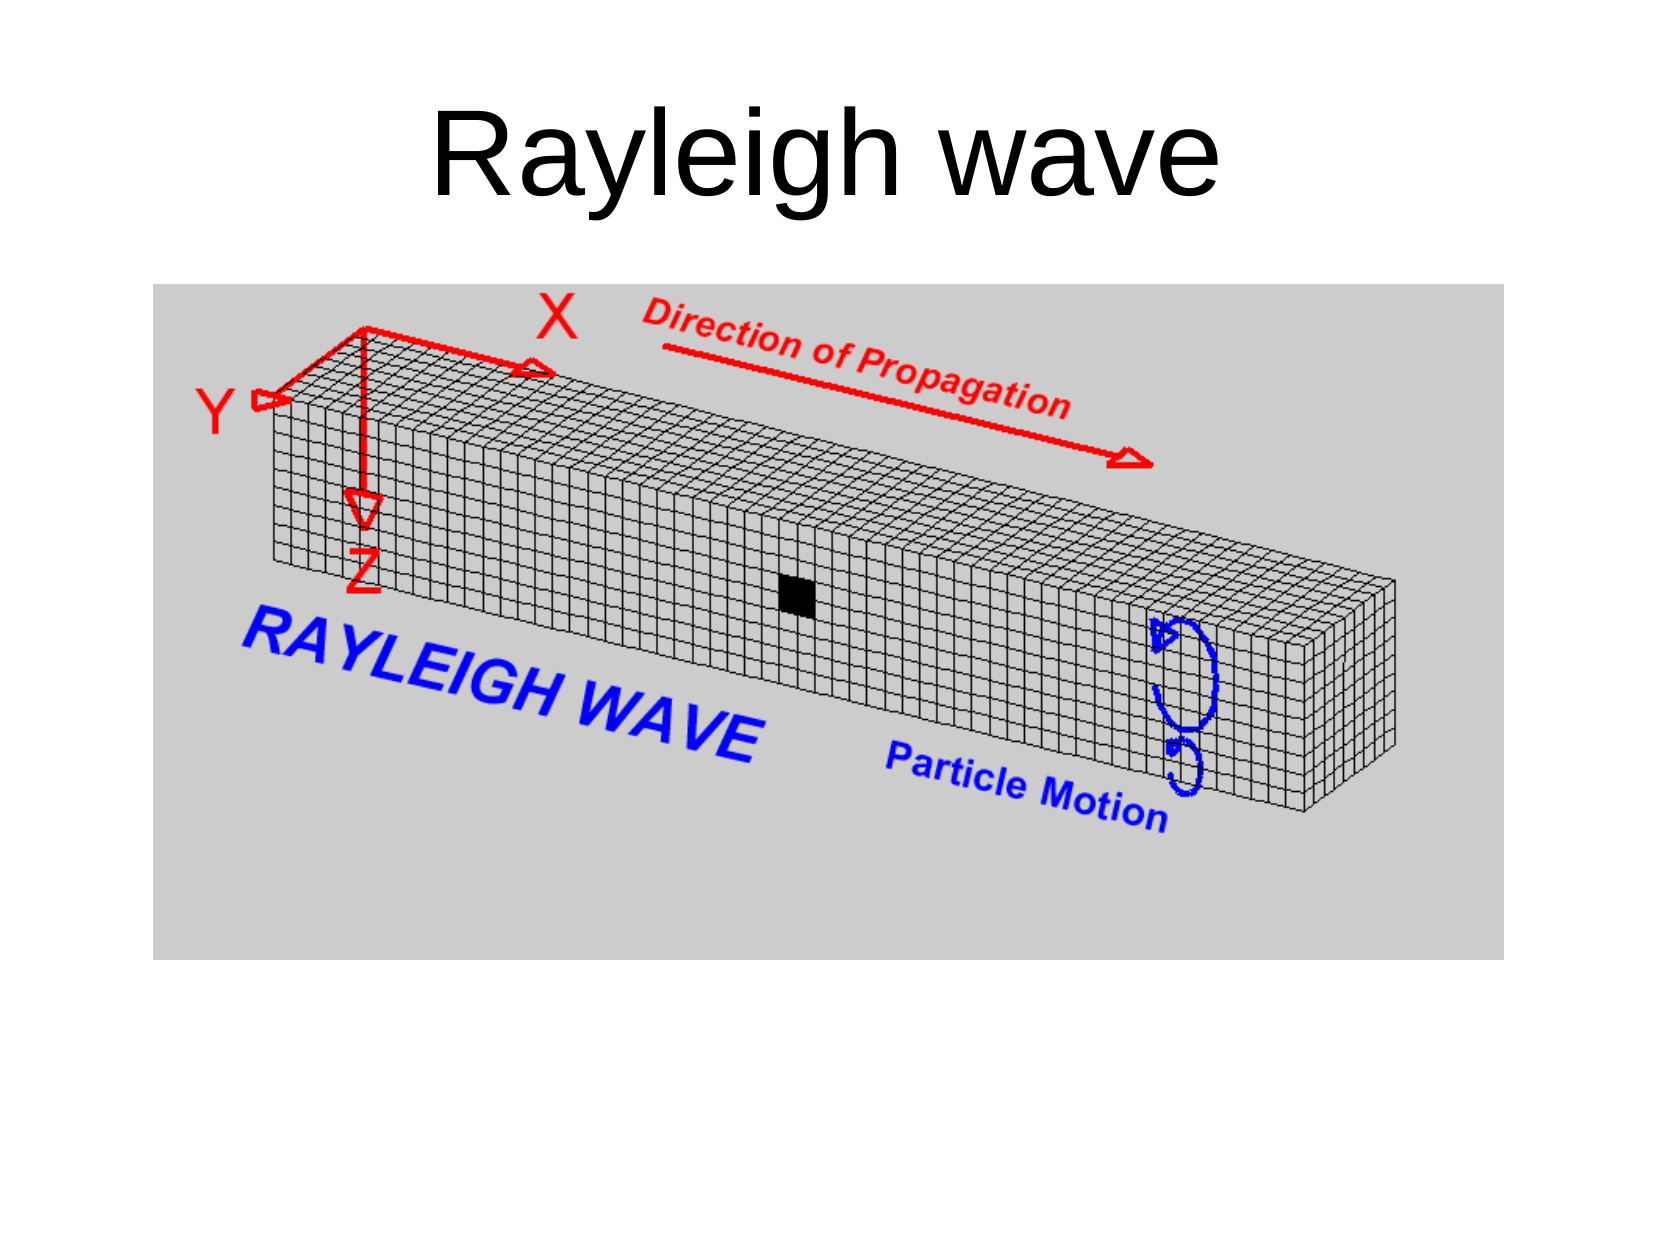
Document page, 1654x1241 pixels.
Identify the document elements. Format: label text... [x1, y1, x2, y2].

title Rayleigh wave [82, 49, 1571, 257]
picture [153, 284, 1504, 960]
